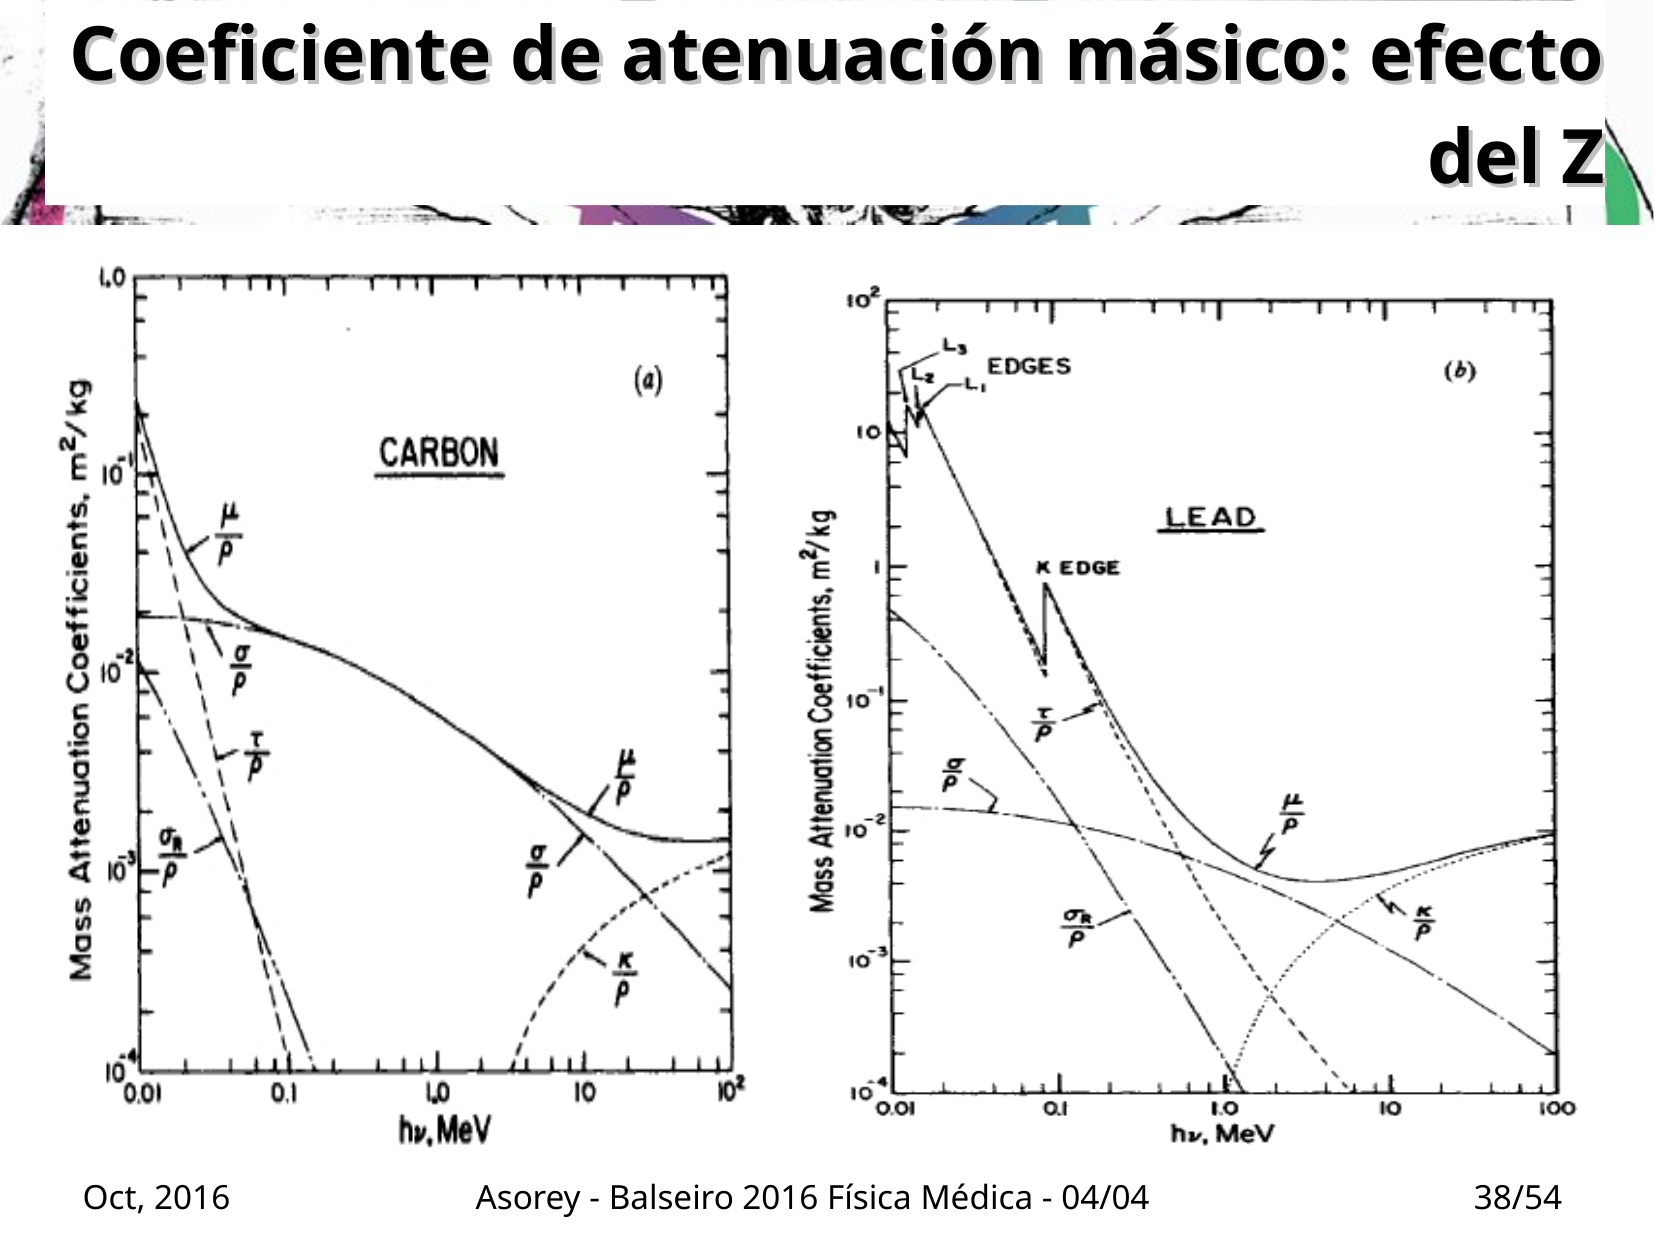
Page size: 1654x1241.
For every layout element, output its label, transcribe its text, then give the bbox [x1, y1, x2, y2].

picture [0, 0, 1654, 225]
title Coeficiente de atenuación másico: efecto del Z [45, 15, 1606, 191]
picture [45, 255, 1606, 1156]
